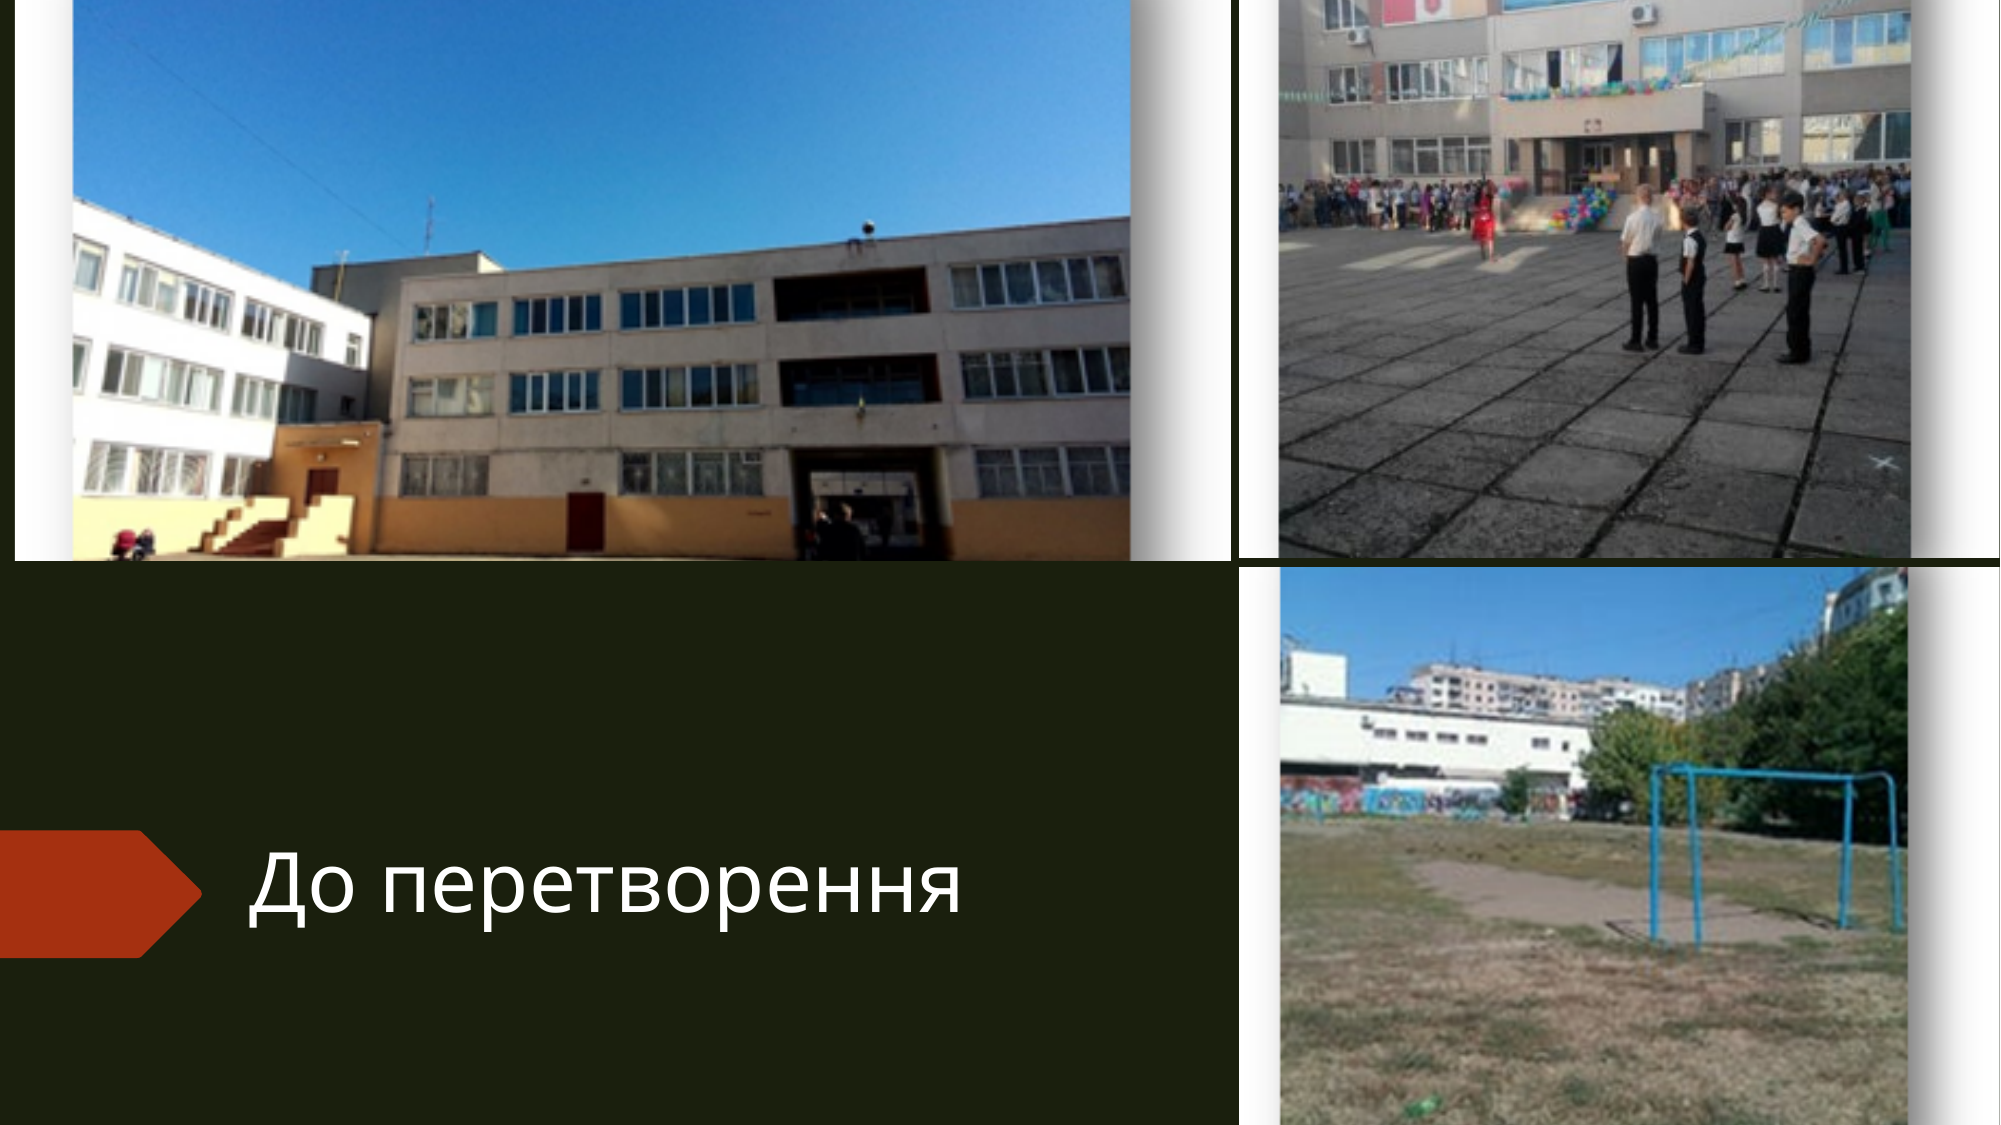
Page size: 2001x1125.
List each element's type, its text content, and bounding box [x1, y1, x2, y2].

text_box [0, 0, 1231, 1125]
title До перетворення [234, 724, 1190, 937]
picture [14, 0, 1231, 561]
picture [1239, 0, 2000, 558]
picture [1239, 567, 2000, 1125]
